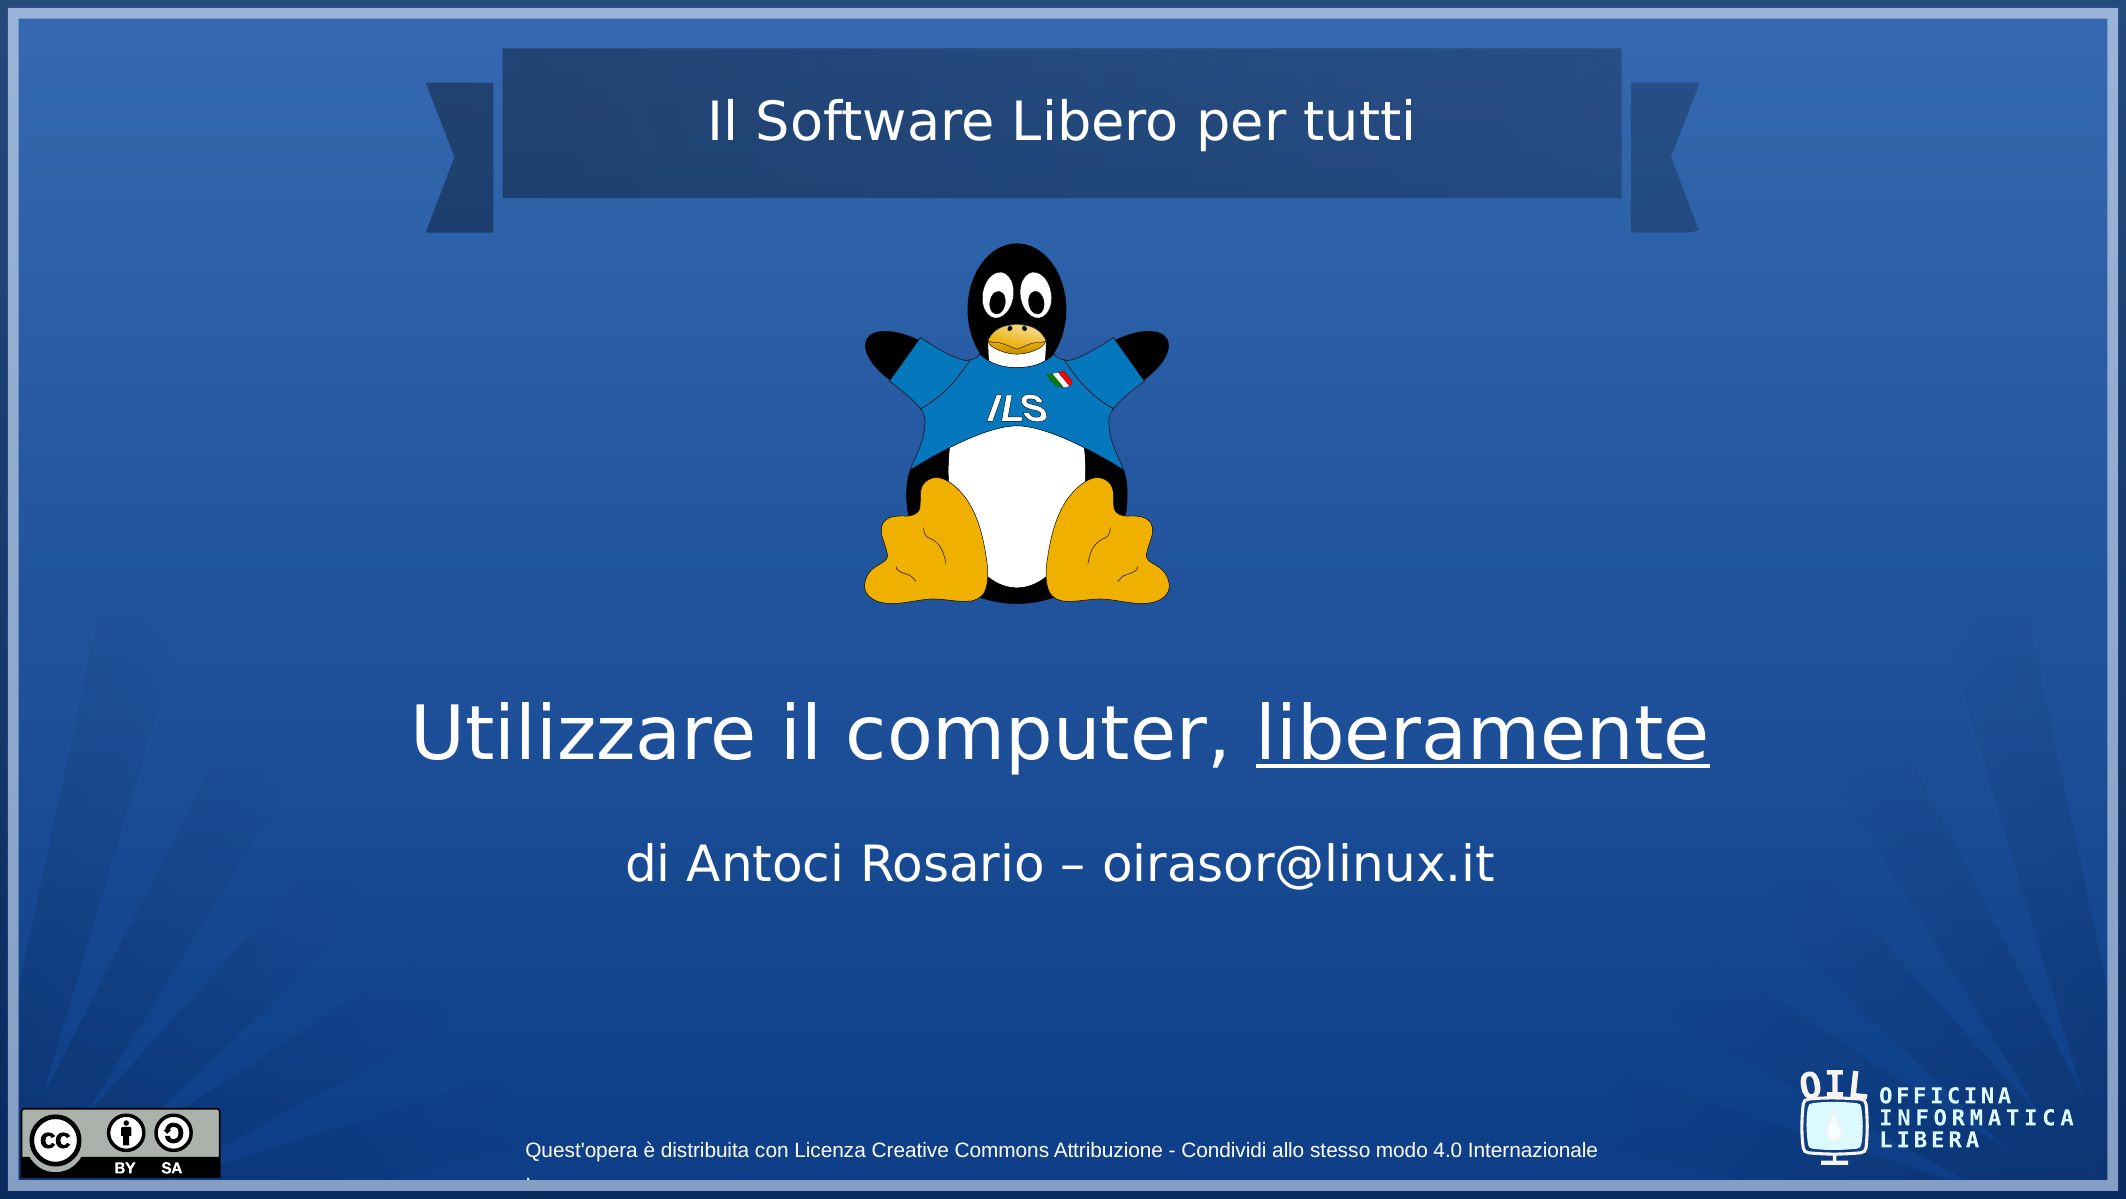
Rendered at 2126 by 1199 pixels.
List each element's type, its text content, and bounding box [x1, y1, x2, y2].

title Il Software Libero per tutti [501, 22, 1625, 222]
subtitle Utilizzare il computer, liberamente di Antoci Rosario – oirasor@linux.it [103, 328, 2018, 1199]
text_box Quest'opera è distribuita con Licenza Creative Commons Attribuzione - Condividi allo stesso modo 4.0 Internazionale. [510, 1131, 1619, 1193]
picture [20, 1107, 221, 1178]
picture [1720, 940, 2126, 1199]
picture [837, 221, 1197, 721]
